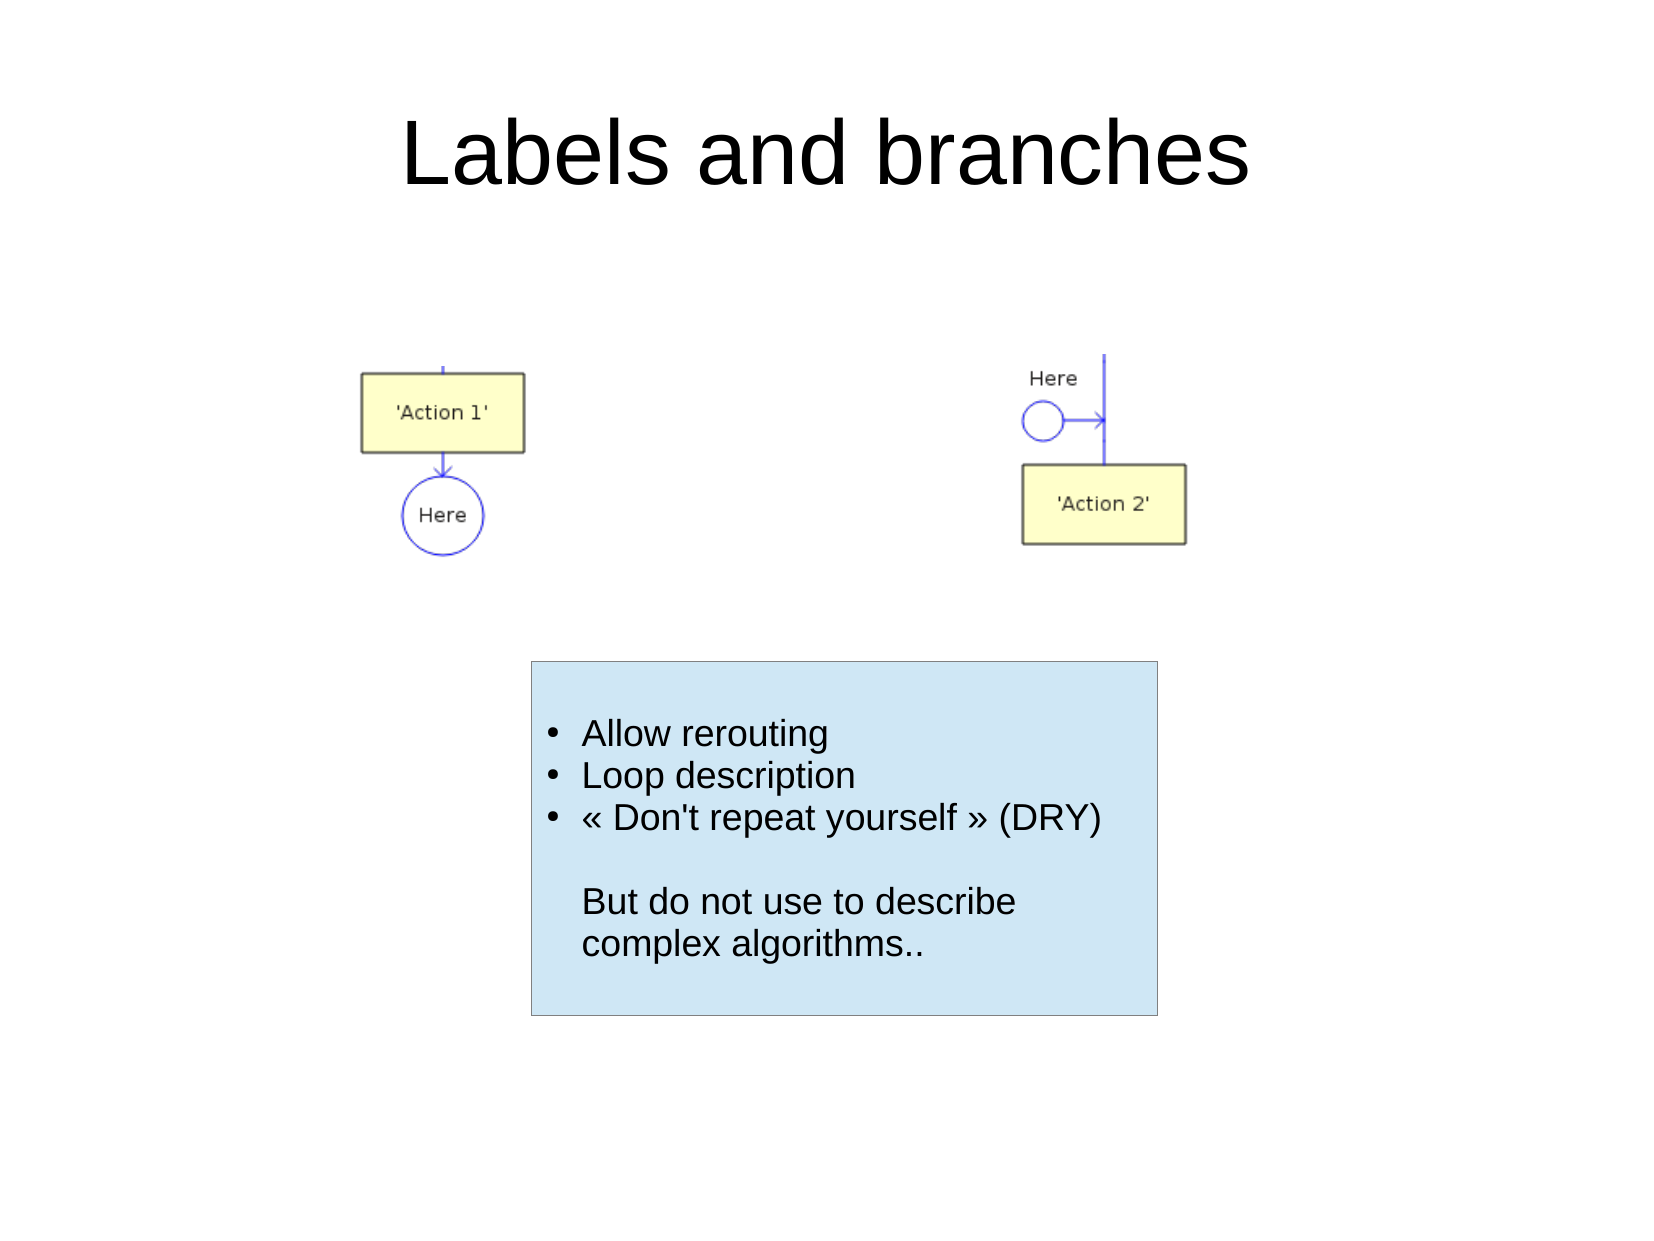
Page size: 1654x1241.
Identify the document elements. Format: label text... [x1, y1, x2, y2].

text_box Allow rerouting Loop description « Don't repeat yourself » (DRY) But do not use to describe complex algorithms.. [531, 661, 1158, 1016]
picture [354, 366, 552, 596]
title Labels and branches [82, 49, 1571, 257]
picture [1015, 354, 1194, 584]
